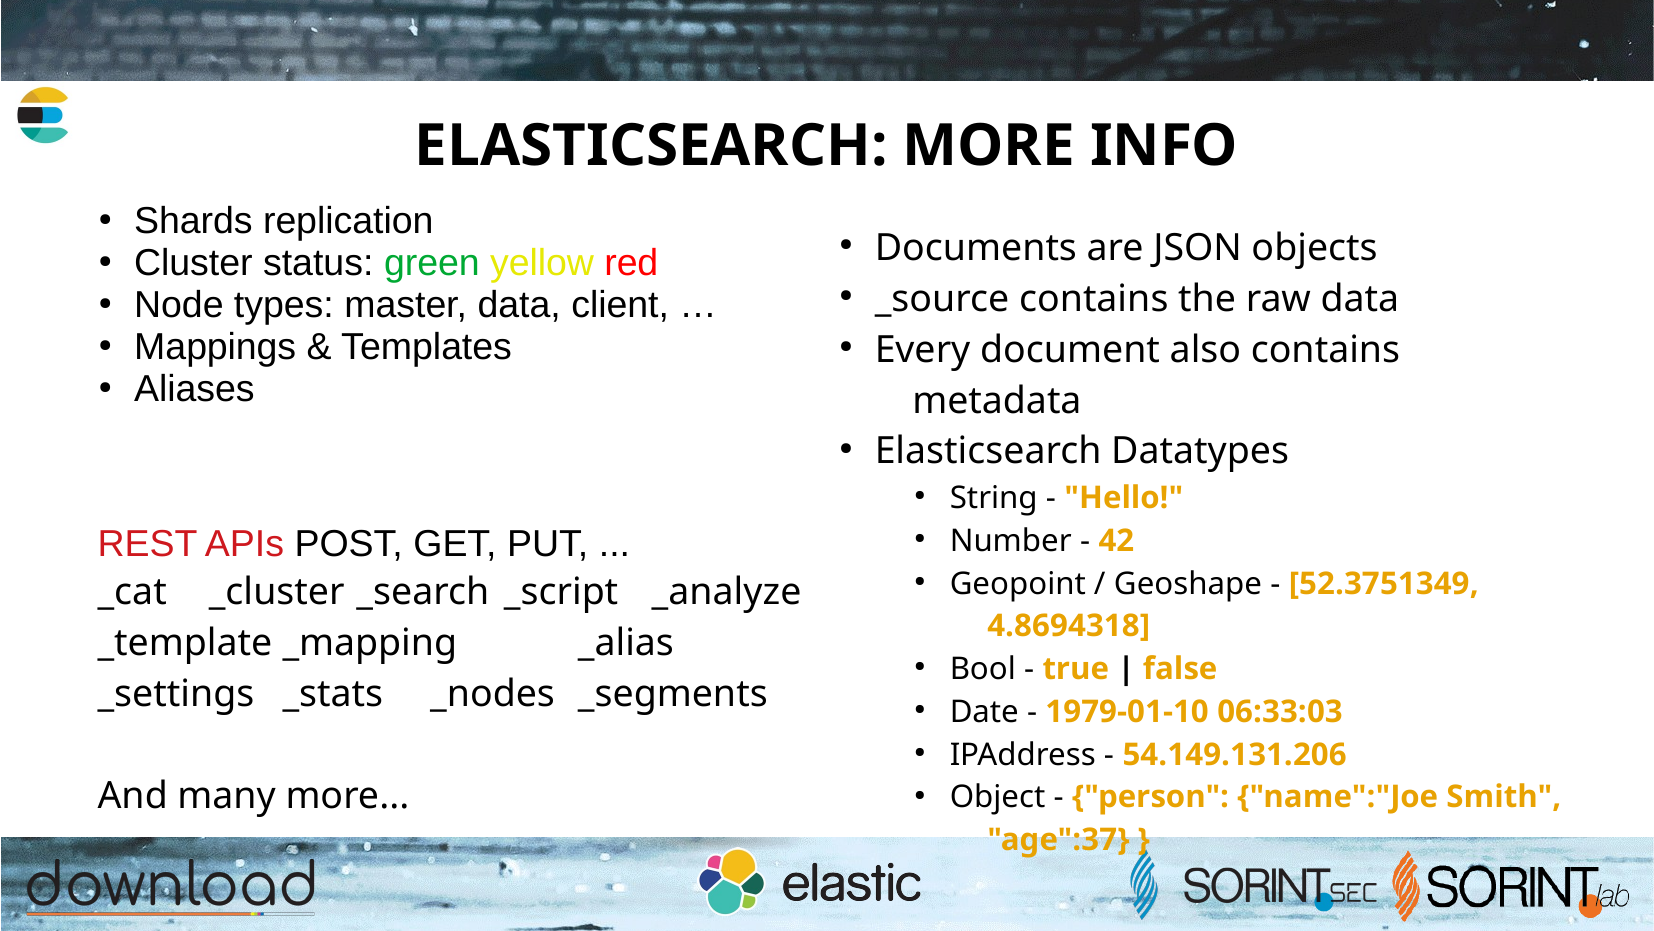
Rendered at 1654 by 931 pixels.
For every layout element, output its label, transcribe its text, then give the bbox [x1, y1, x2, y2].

picture [23, 852, 319, 922]
text_box REST APIs POST, GET, PUT, ... _cat _cluster _search _script _analyze _template _mapping _alias _settings _stats _nodes _segments And many more... [82, 515, 866, 788]
title ELASTICSEARCH: MORE INFO [212, 88, 1442, 193]
text_box Shards replication Cluster status: green yellow red Node types: master, data, client, … Mappings & Templates Aliases [83, 192, 733, 417]
text_box Documents are JSON objects _source contains the raw data Every document also contains metadata Elasticsearch Datatypes String - "Hello!" Number - 42 Geopoint / Geoshape - [52.3751349, 4.8694318] Bool - true | false Date - 1979-01-10 06:33:03 IPAddress - 54.149.131.206 Object - {"person": {"name":"Joe Smith", "age":37} } [824, 212, 1595, 693]
picture [696, 846, 922, 916]
picture [1110, 849, 1640, 922]
picture [7, 82, 83, 151]
